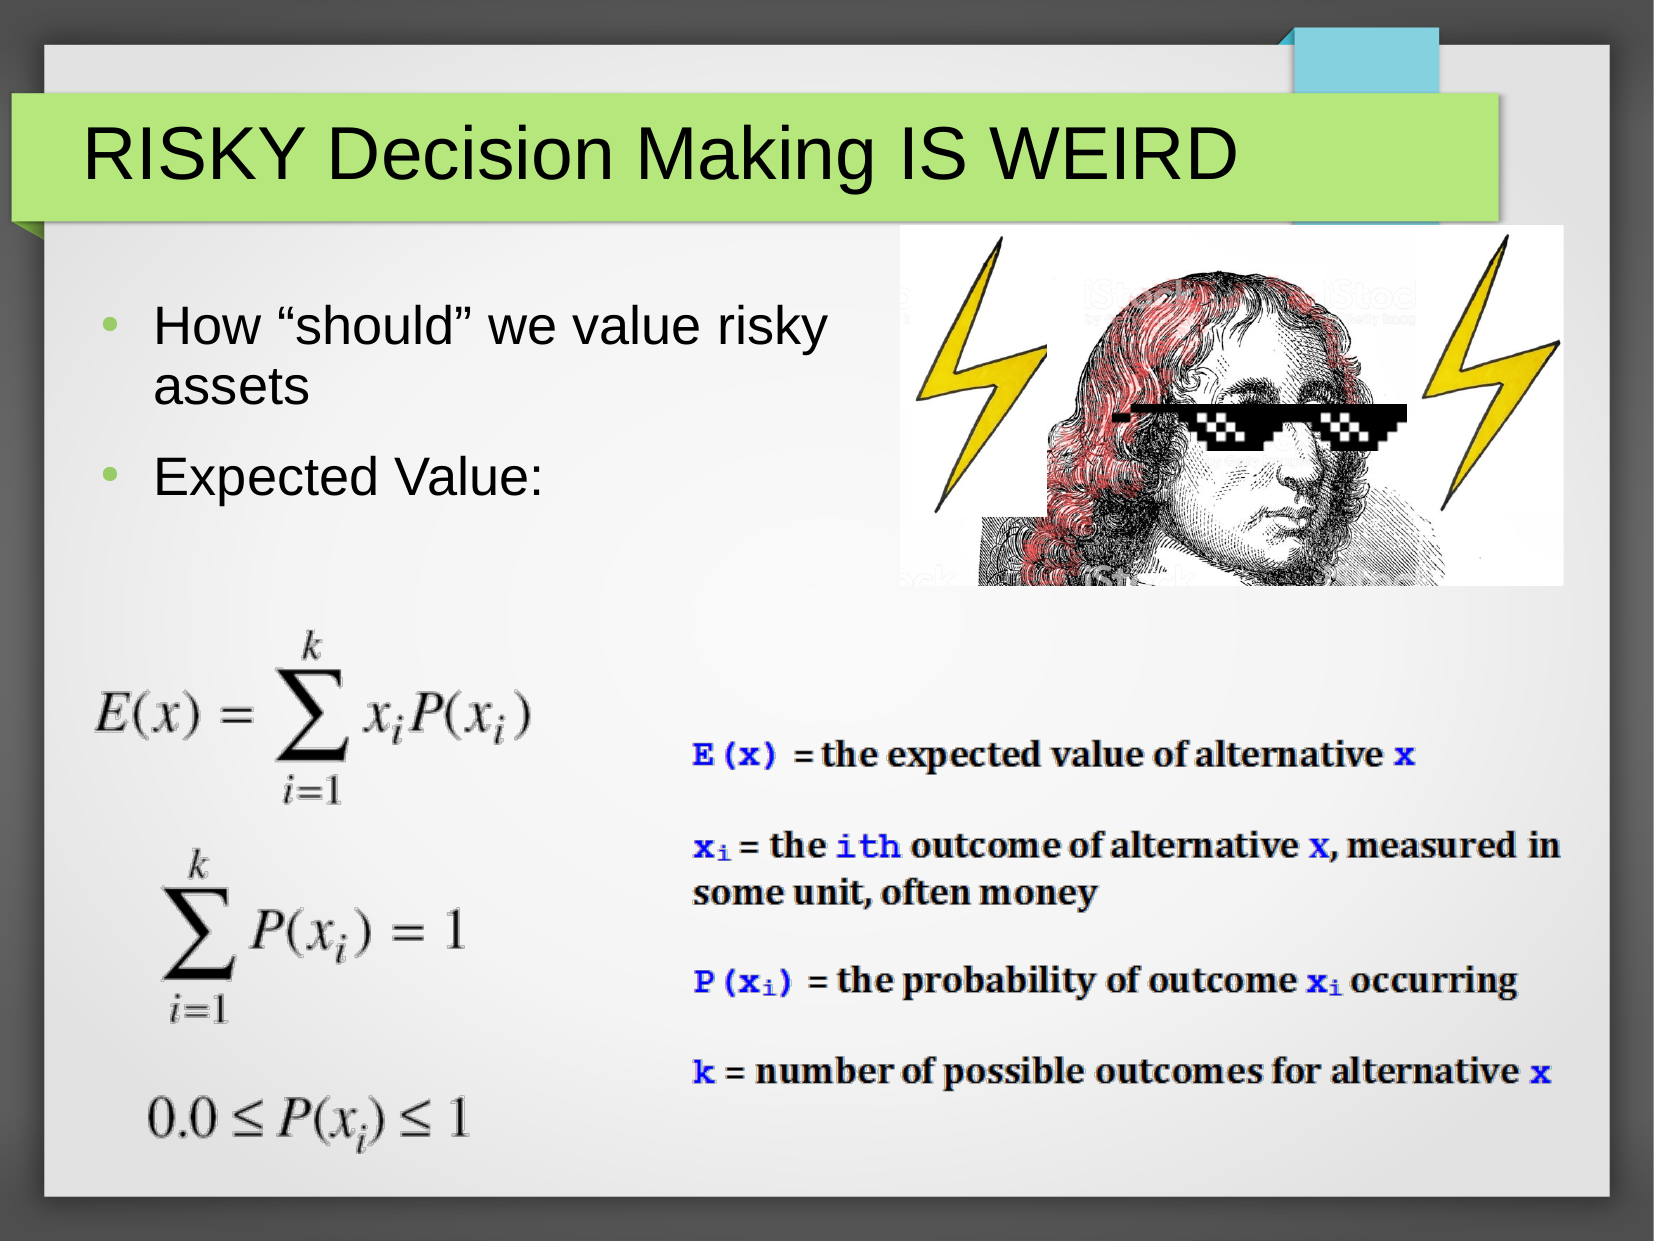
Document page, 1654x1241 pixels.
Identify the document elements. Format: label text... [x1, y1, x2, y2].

title RISKY Decision Making IS WEIRD [82, 94, 1264, 213]
picture [0, 0, 1654, 1241]
list How “should” we value risky assets Expected Value: [82, 295, 901, 1141]
